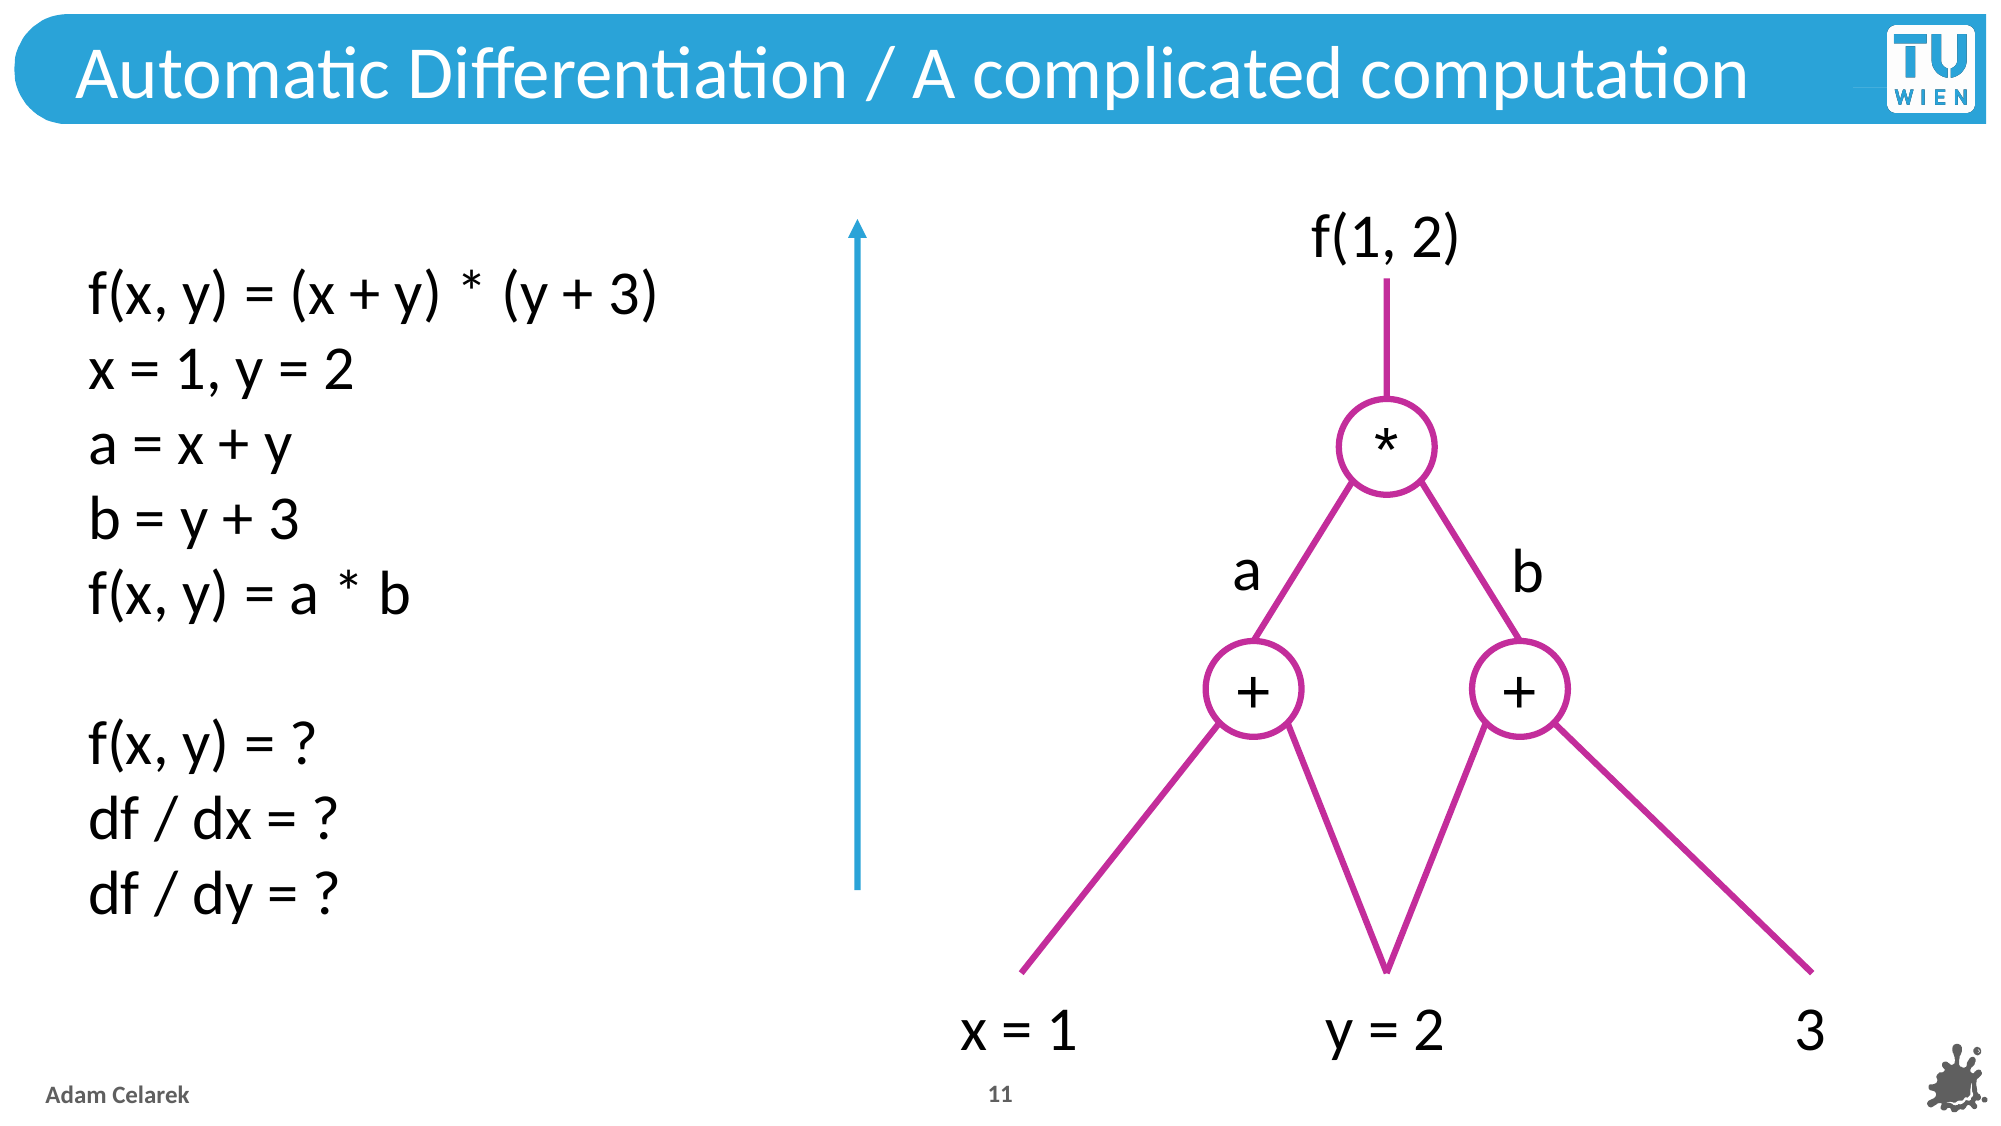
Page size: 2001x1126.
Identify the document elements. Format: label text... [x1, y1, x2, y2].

text_box y = 2 [1310, 973, 1463, 1070]
text_box b [1496, 514, 1679, 611]
text_box * [1338, 399, 1435, 495]
text_box x = 1 [945, 973, 1098, 1070]
slide_number <number> [882, 1067, 1119, 1118]
text_box + [1205, 641, 1302, 737]
text_box 3 [1780, 973, 1845, 1070]
text_box a [1139, 512, 1292, 609]
text_box f(1, 2) [1127, 180, 1646, 277]
text_box f(x, y) = (x + y) * (y + 3) x = 1, y = 2 a = x + y b = y + 3 f(x, y) = a * b f(x, y) = ? df / dx = ? df / dy = ? [73, 237, 720, 997]
picture [1887, 25, 1975, 113]
title Automatic Differentiation / A complicated computation [55, 6, 1854, 132]
text_box + [1472, 641, 1568, 737]
footer Adam Celarek [25, 1068, 837, 1118]
